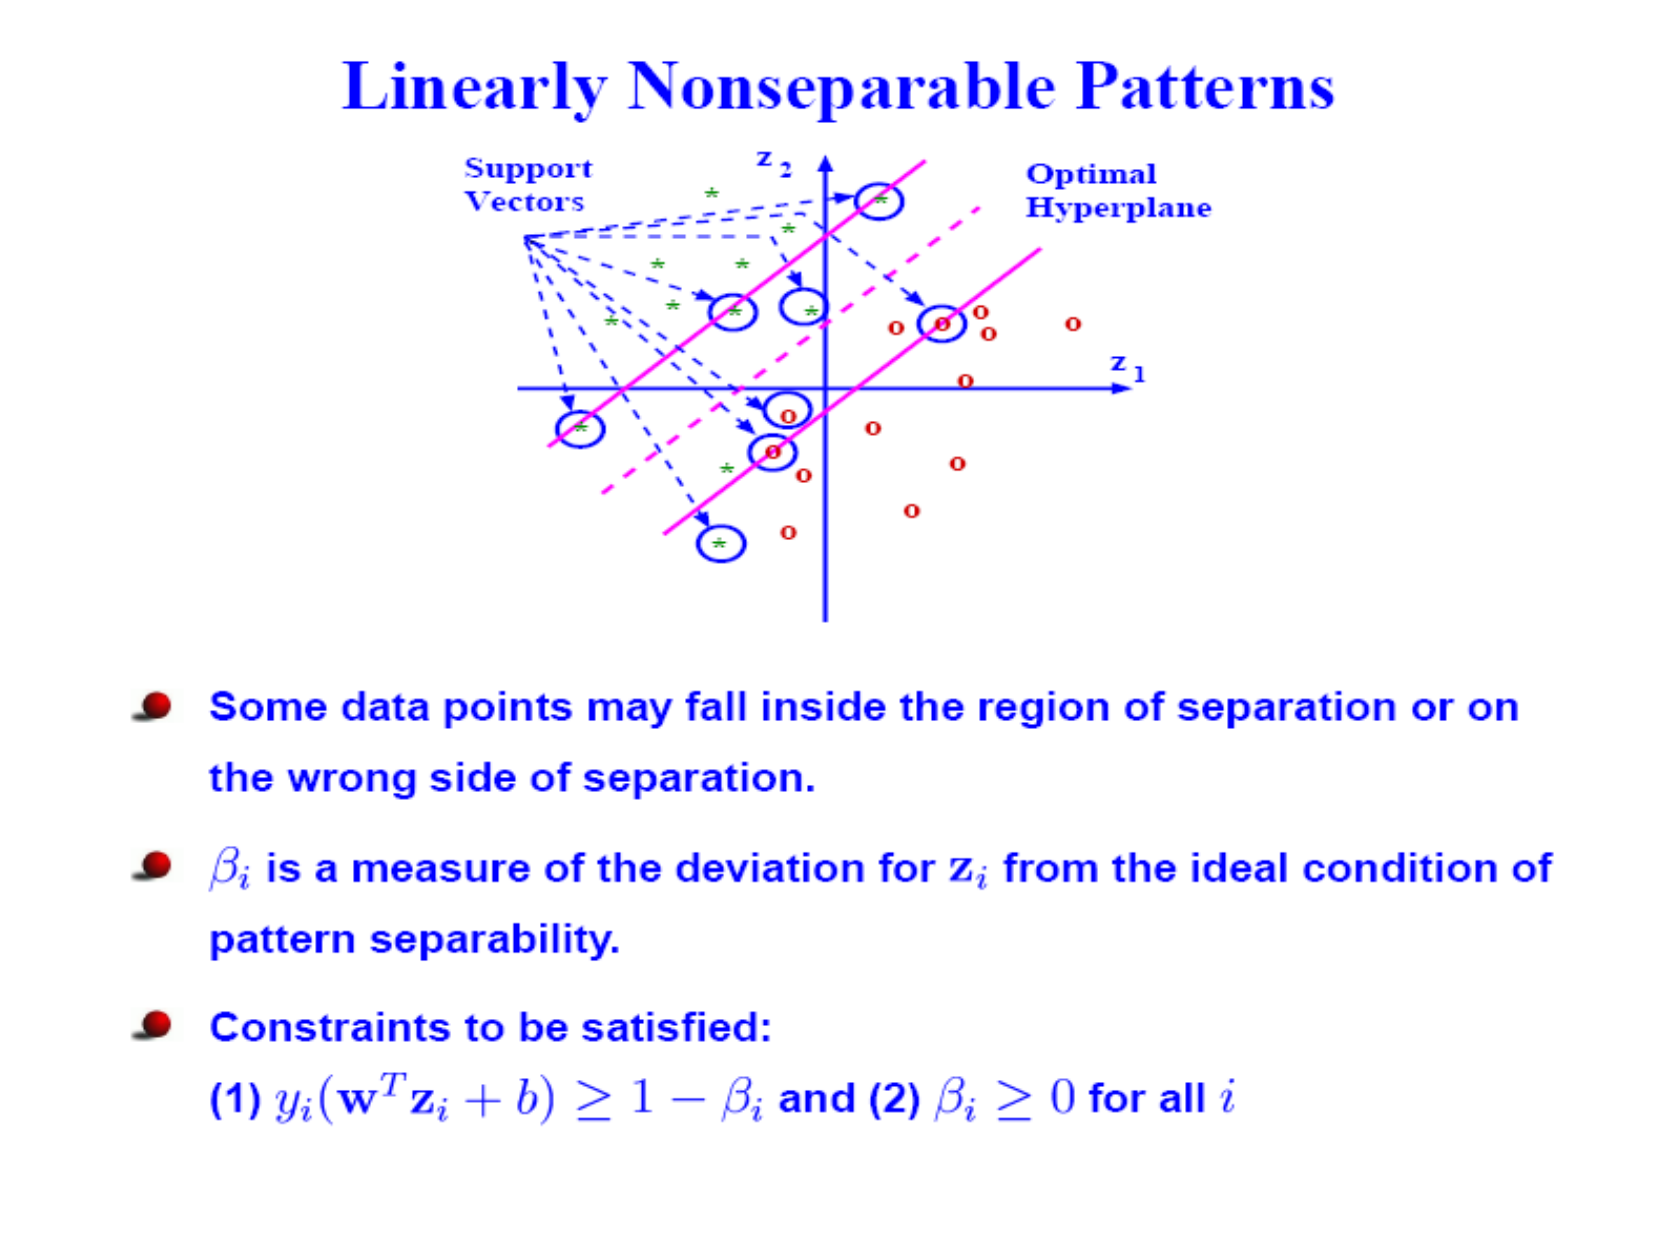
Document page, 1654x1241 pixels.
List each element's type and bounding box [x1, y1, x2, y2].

picture [60, 56, 1594, 1144]
